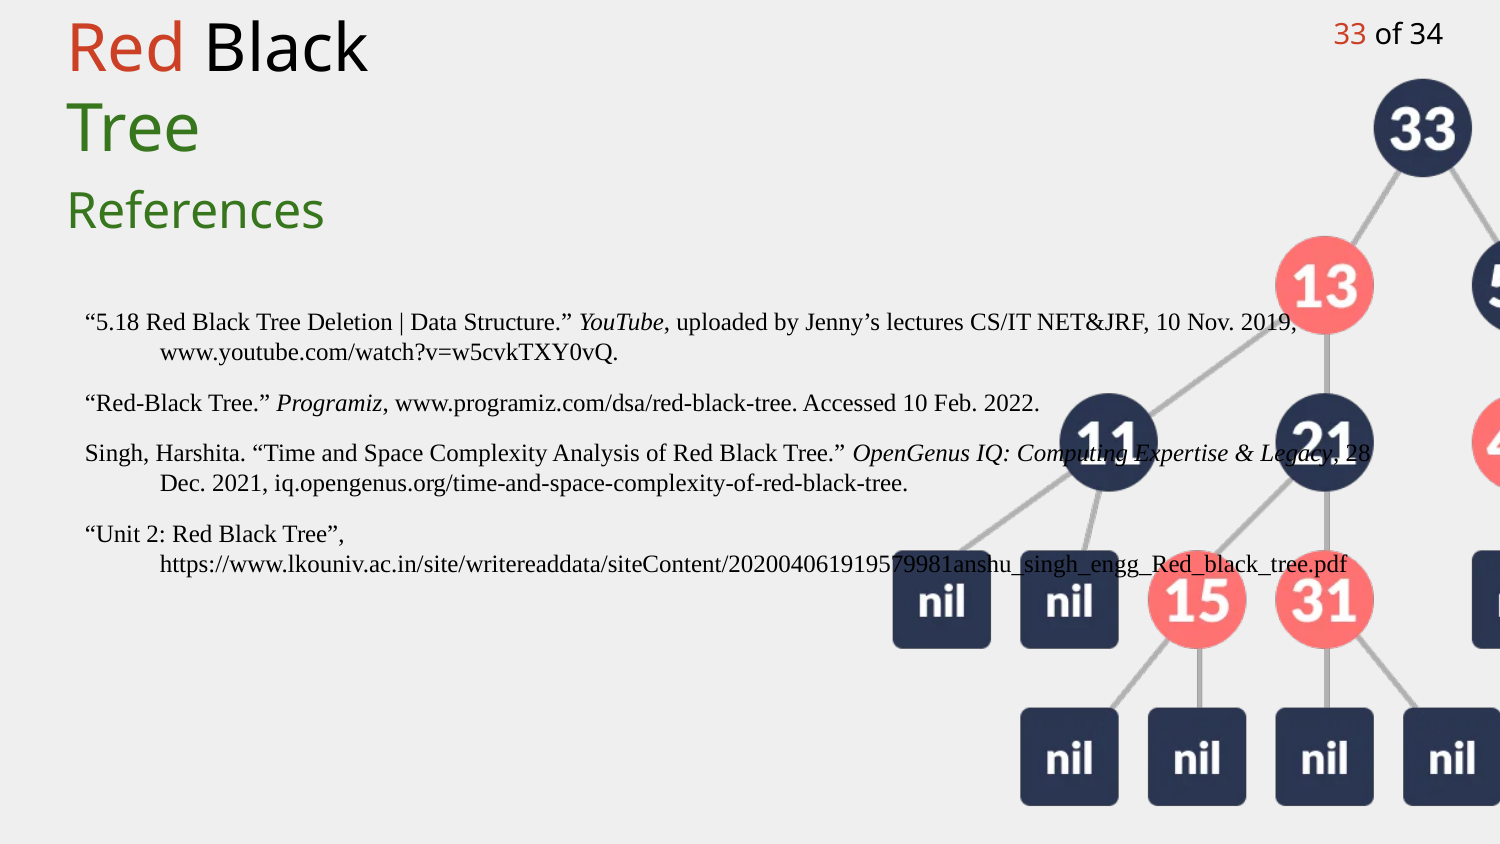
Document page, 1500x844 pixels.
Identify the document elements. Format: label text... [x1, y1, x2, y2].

text_box “5.18 Red Black Tree Deletion | Data Structure.” YouTube, uploaded by Jenny’s lectures CS/IT NET&JRF, 10 Nov. 2019, www.youtube.com/watch?v=w5cvkTXY0vQ. “Red-Black Tree.” Programiz, www.programiz.com/dsa/red-black-tree. Accessed 10 Feb. 2022. Singh, Harshita. “Time and Space Complexity Analysis of Red Black Tree.” OpenGenus IQ: Computing Expertise & Legacy, 28 Dec. 2021, iq.opengenus.org/time-and-space-complexity-of-red-black-tree. “Unit 2: Red Black Tree”, https://www.lkouniv.ac.in/site/writereaddata/siteContent/202004061919579981anshu_singh_engg_Red_black_tree.pdf [69, 290, 1429, 593]
picture [834, 20, 1500, 844]
title Red Black Tree [51, 93, 437, 163]
text_box References [51, 163, 732, 254]
text_box 33 of 34 [1318, 0, 1500, 65]
